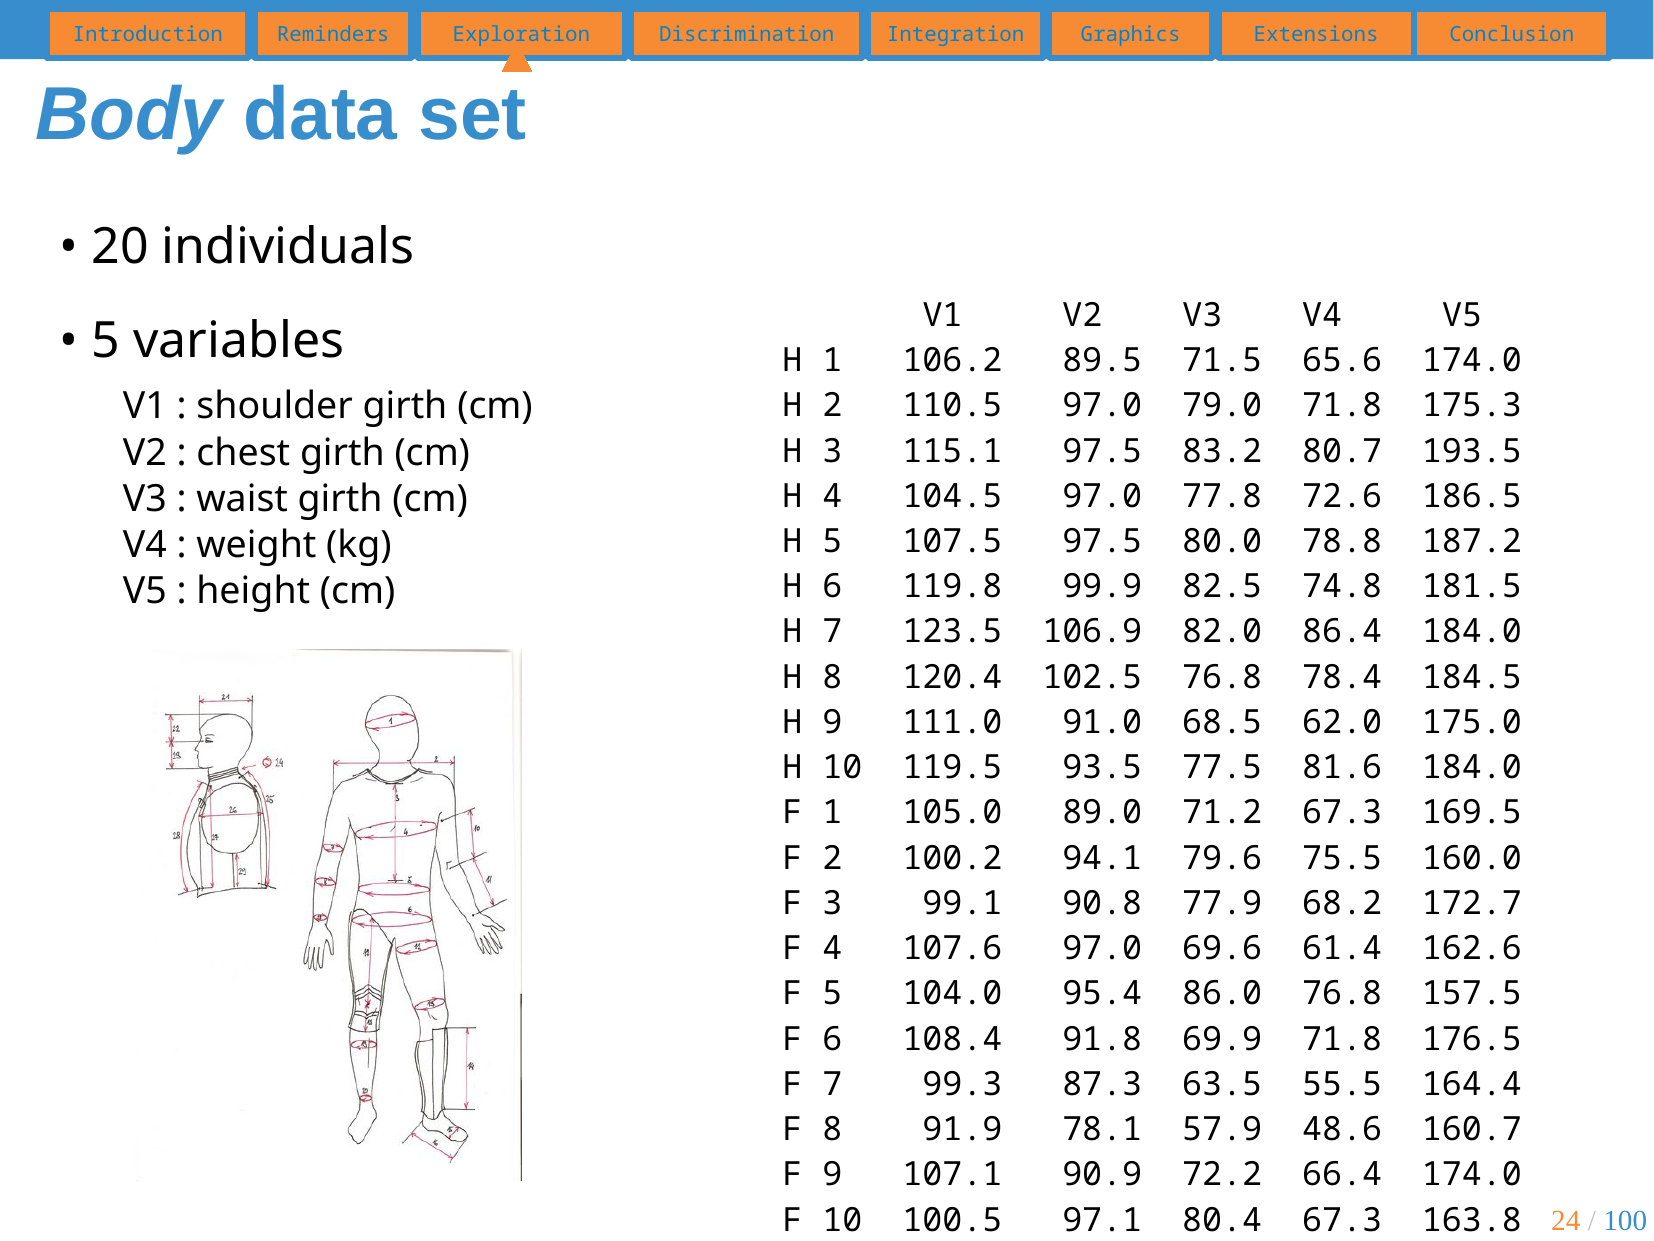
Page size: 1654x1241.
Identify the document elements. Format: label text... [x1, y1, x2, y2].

picture [135, 649, 522, 1181]
text_box [502, 41, 532, 72]
text_box 20 individuals 5 variables [45, 202, 1123, 381]
text_box V1 : shoulder girth (cm) V2 : chest girth (cm) V3 : waist girth (cm) V4 : weight (kg) V5 : height (cm) [108, 390, 630, 617]
title Body data set [35, 61, 1571, 166]
text_box V1 V2 V3 V4 V5 H 1 106.2 89.5 71.5 65.6 174.0 H 2 110.5 97.0 79.0 71.8 175.3 H 3 115.1 97.5 83.2 80.7 193.5 H 4 104.5 97.0 77.8 72.6 186.5 H 5 107.5 97.5 80.0 78.8 187.2 H 6 119.8 99.9 82.5 74.8 181.5 H 7 123.5 106.9 82.0 86.4 184.0 H 8 120.4 102.5 76.8 78.4 184.5 H 9 111.0 91.0 68.5 62.0 175.0 H 10 119.5 93.5 77.5 81.6 184.0 F 1 105.0 89.0 71.2 67.3 169.5 F 2 100.2 94.1 79.6 75.5 160.0 F 3 99.1 90.8 77.9 68.2 172.7 F 4 107.6 97.0 69.6 61.4 162.6 F 5 104.0 95.4 86.0 76.8 157.5 F 6 108.4 91.8 69.9 71.8 176.5 F 7 99.3 87.3 63.5 55.5 164.4 F 8 91.9 78.1 57.9 48.6 160.7 F 9 107.1 90.9 72.2 66.4 174.0 F 10 100.5 97.1 80.4 67.3 163.8 [767, 283, 1595, 1182]
